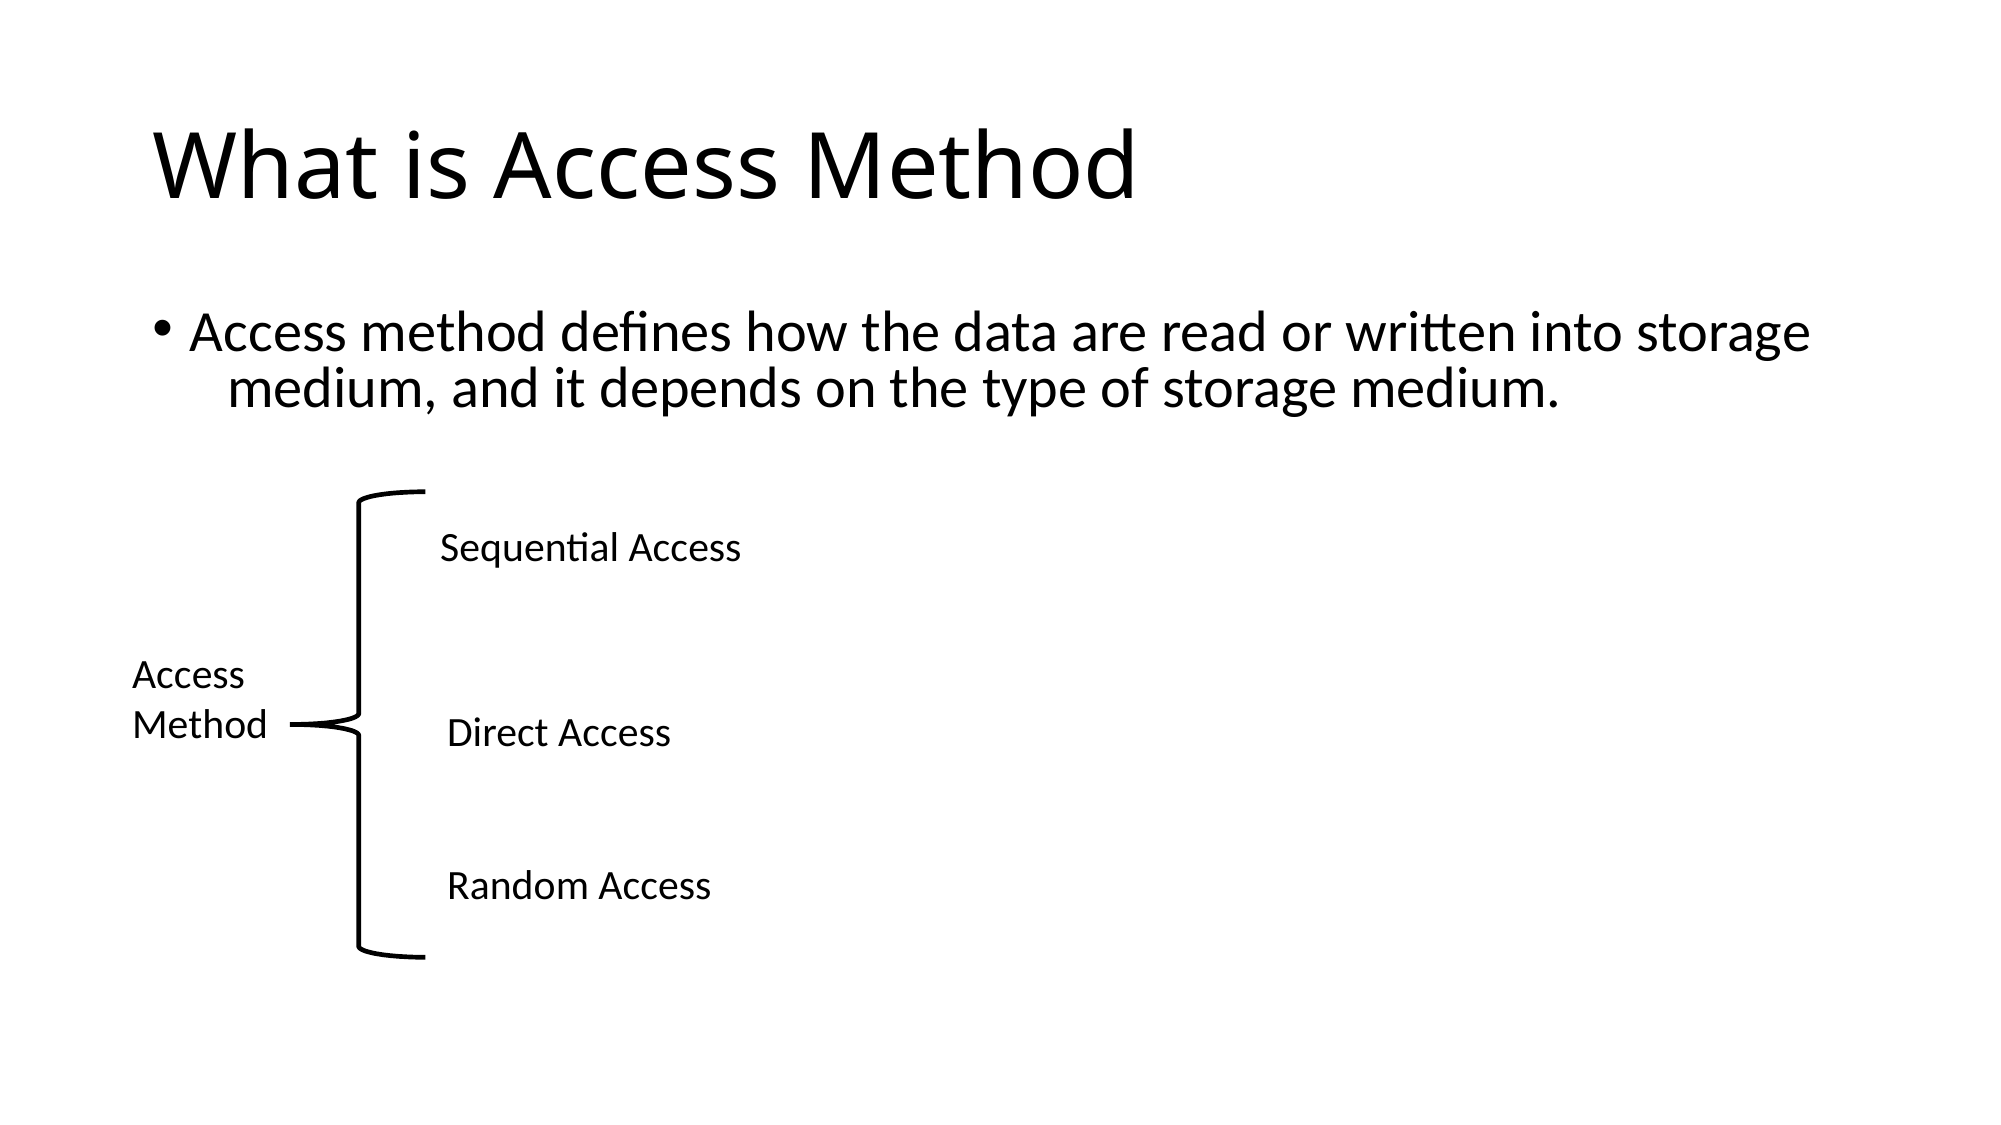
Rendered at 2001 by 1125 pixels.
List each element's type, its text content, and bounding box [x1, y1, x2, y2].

title What is Access Method [137, 59, 1863, 278]
list Access method defines how the data are read or written into storage medium, and it depends on the type of storage medium. [137, 299, 1863, 438]
text_box Sequential Access [425, 511, 866, 578]
text_box Direct Access [431, 697, 873, 764]
text_box Access Method [117, 639, 296, 756]
text_box Random Access [431, 850, 1691, 916]
